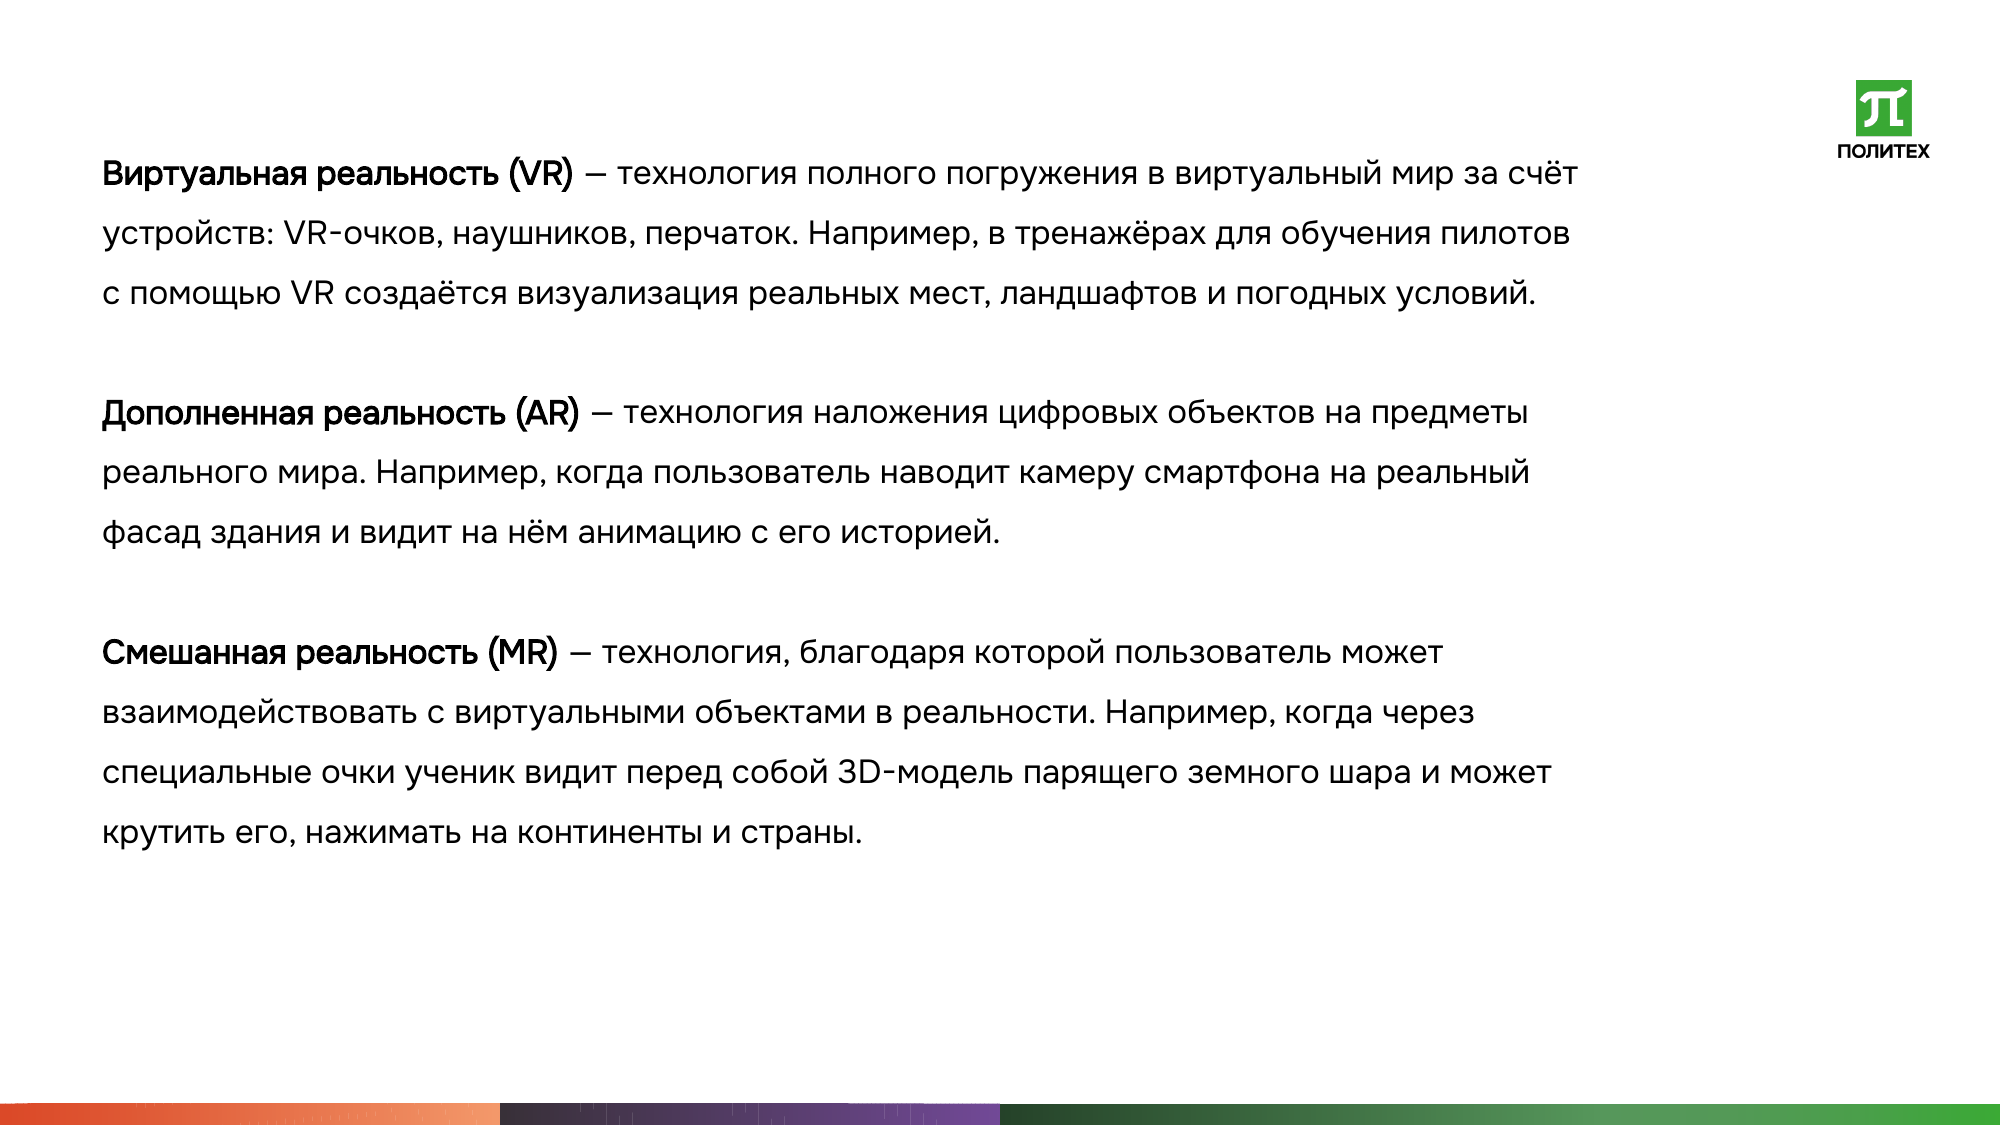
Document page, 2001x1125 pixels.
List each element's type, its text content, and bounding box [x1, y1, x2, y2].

text_box Виртуальная реальность (VR) — технология полного погружения в виртуальный мир за счёт устройств: VR-очков, наушников, перчаток. Например, в тренажёрах для обучения пилотов с помощью VR создаётся визуализация реальных мест, ландшафтов и погодных условий. Дополненная реальность (AR) — технология наложения цифровых объектов на предметы реального мира. Например, когда пользователь наводит камеру смартфона на реальный фасад здания и видит на нём анимацию с его историей. Смешанная реальность (MR) — технология, благодаря которой пользователь может взаимодействовать с виртуальными объектами в реальности. Например, когда через специальные очки ученик видит перед собой 3D-модель парящего земного шара и может крутить его, нажимать на континенты и страны. [87, 123, 1597, 858]
picture [1838, 80, 1930, 158]
